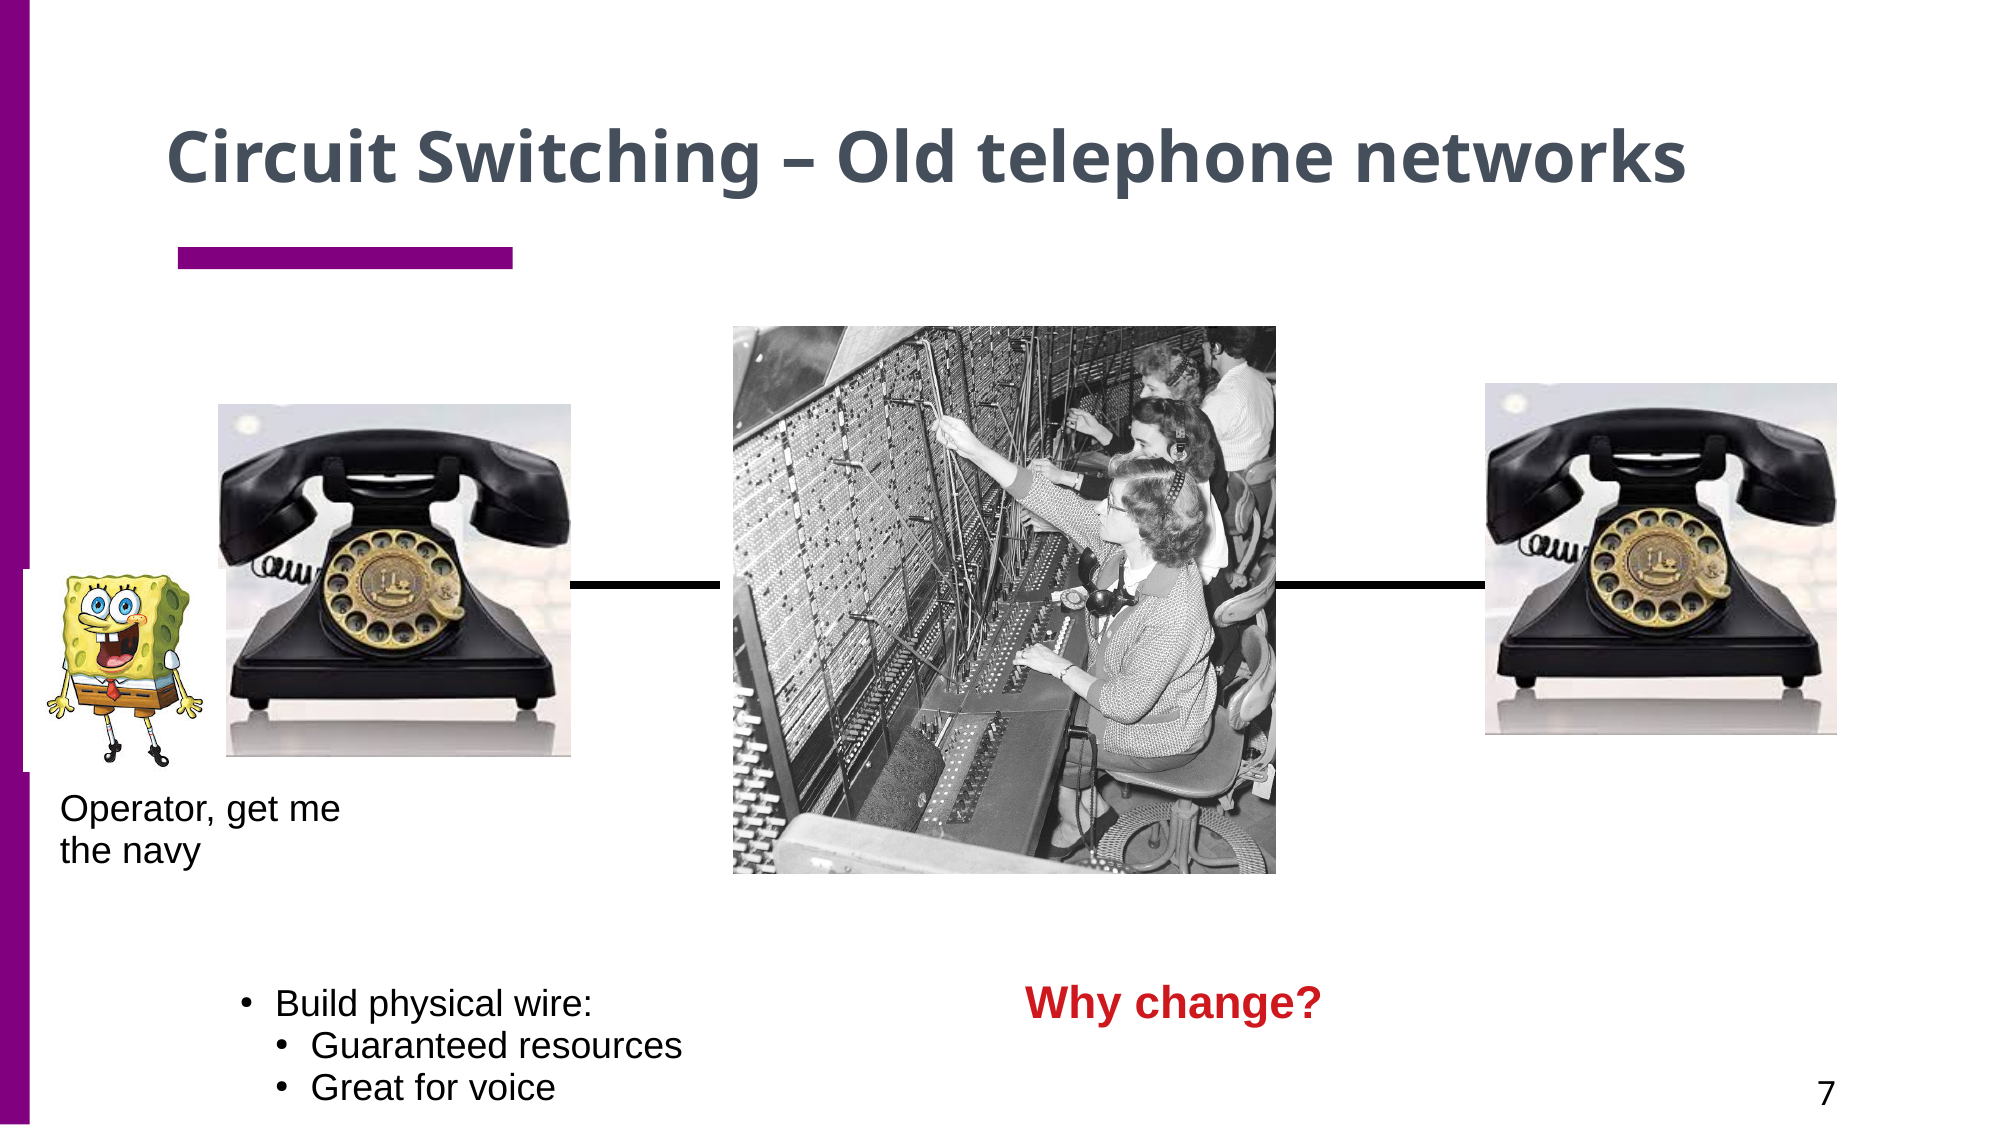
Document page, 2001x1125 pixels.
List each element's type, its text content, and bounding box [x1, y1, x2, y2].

text_box Circuit Switching – Old telephone networks [151, 0, 1849, 212]
text_box Operator, get me the navy [45, 780, 402, 879]
text_box Why change? [975, 969, 1339, 1036]
picture [733, 326, 1276, 874]
picture [1485, 383, 1837, 736]
text_box Build physical wire: Guaranteed resources Great for voice [225, 975, 698, 1116]
picture [23, 404, 571, 772]
